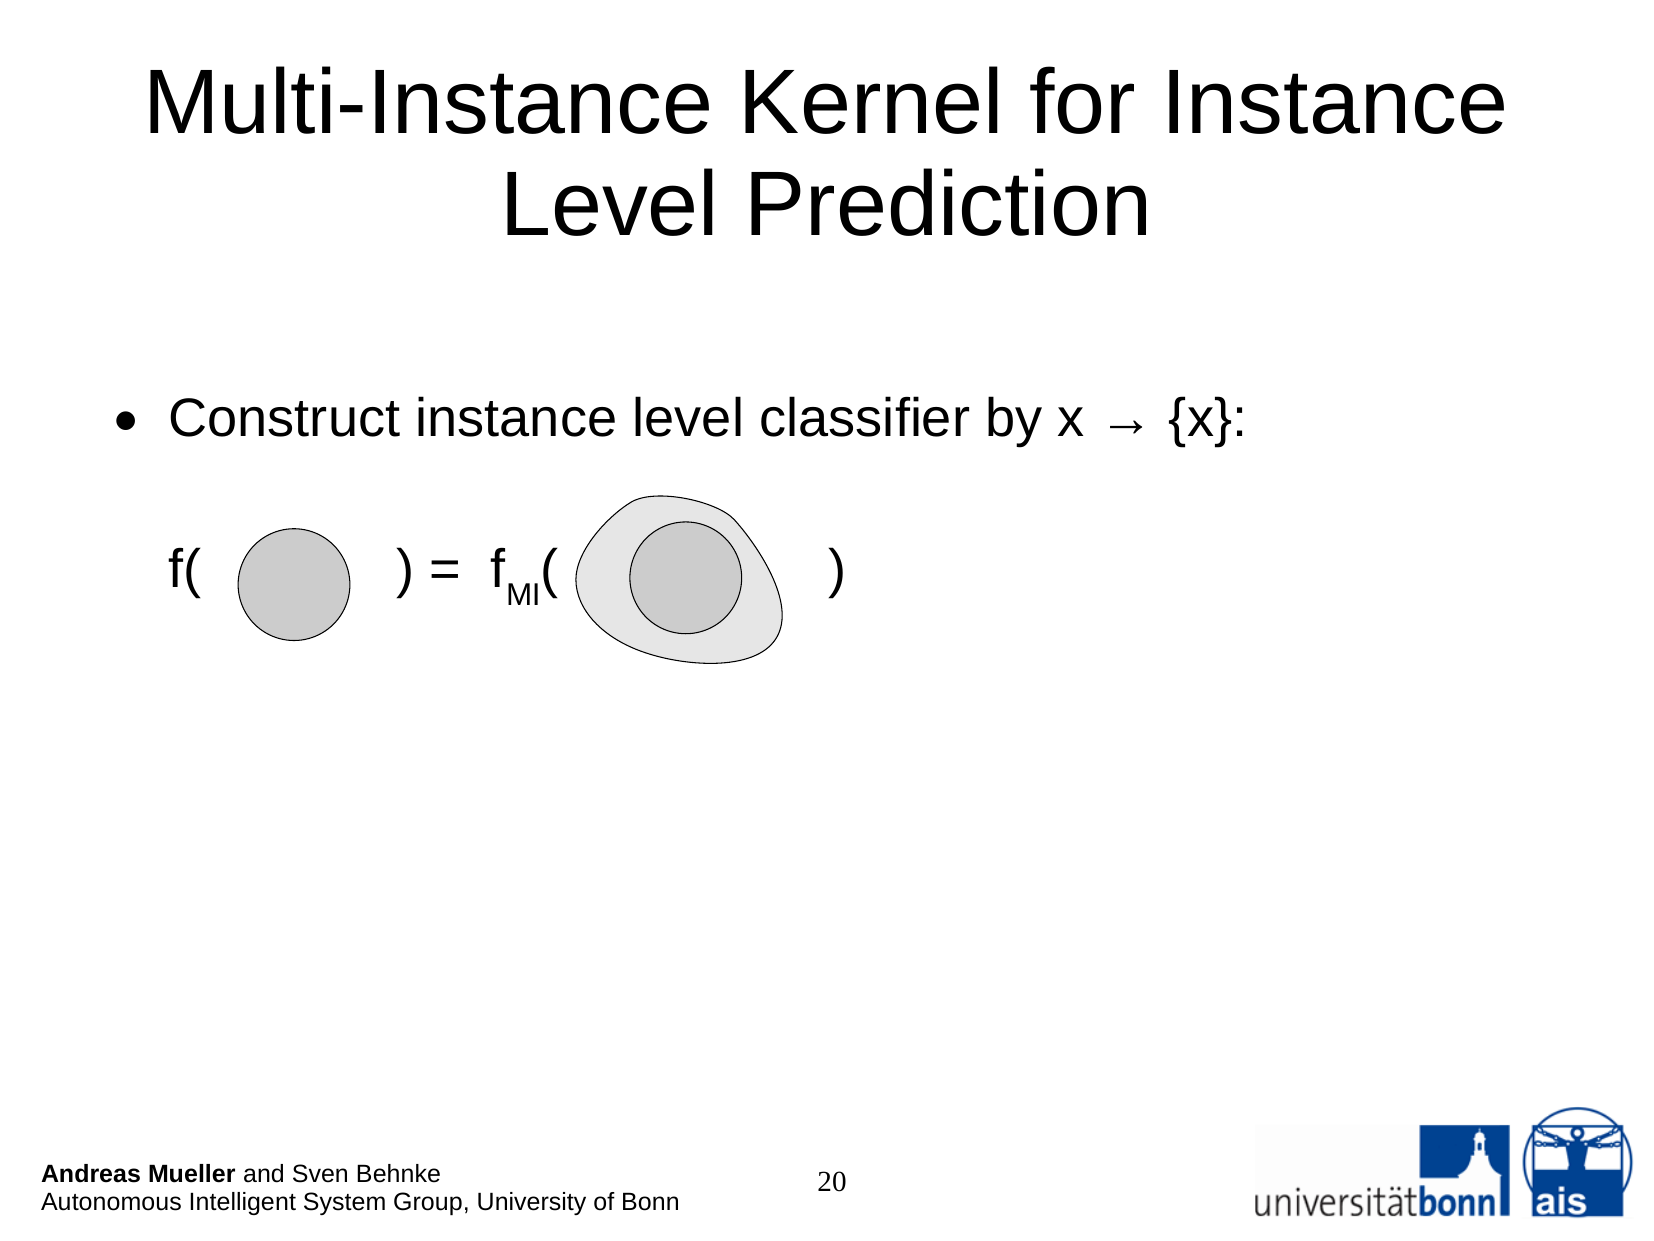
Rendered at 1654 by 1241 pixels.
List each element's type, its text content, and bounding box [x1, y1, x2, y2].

text_box Multi-Instance Kernel for Instance Level Prediction [82, 42, 1571, 263]
text_box Construct instance level classifier by x → {x}: f( ) = fMI( ) [82, 290, 1571, 935]
picture [1255, 1106, 1635, 1220]
text_box [238, 528, 350, 641]
text_box [575, 495, 783, 664]
